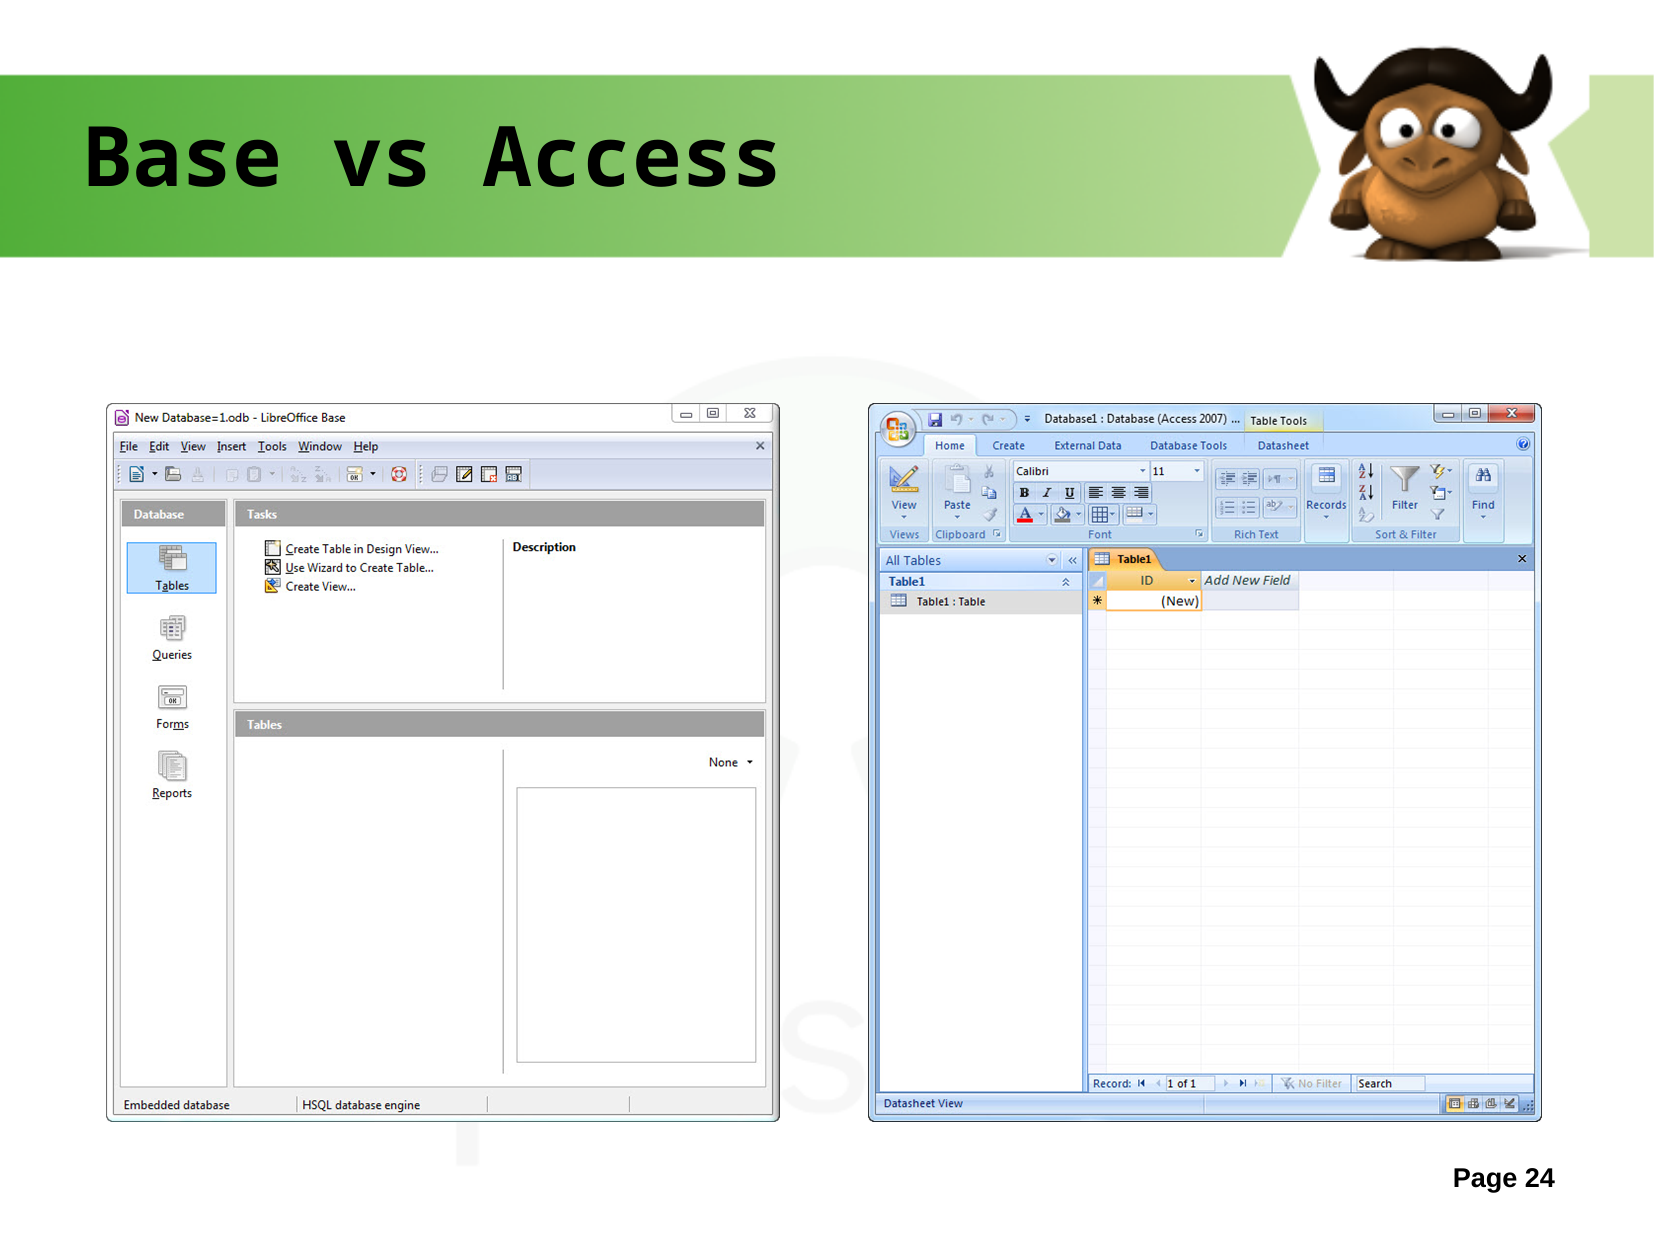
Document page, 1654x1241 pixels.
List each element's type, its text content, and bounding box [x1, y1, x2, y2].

title Base vs Access [82, 49, 1571, 257]
picture [0, 0, 1654, 1241]
